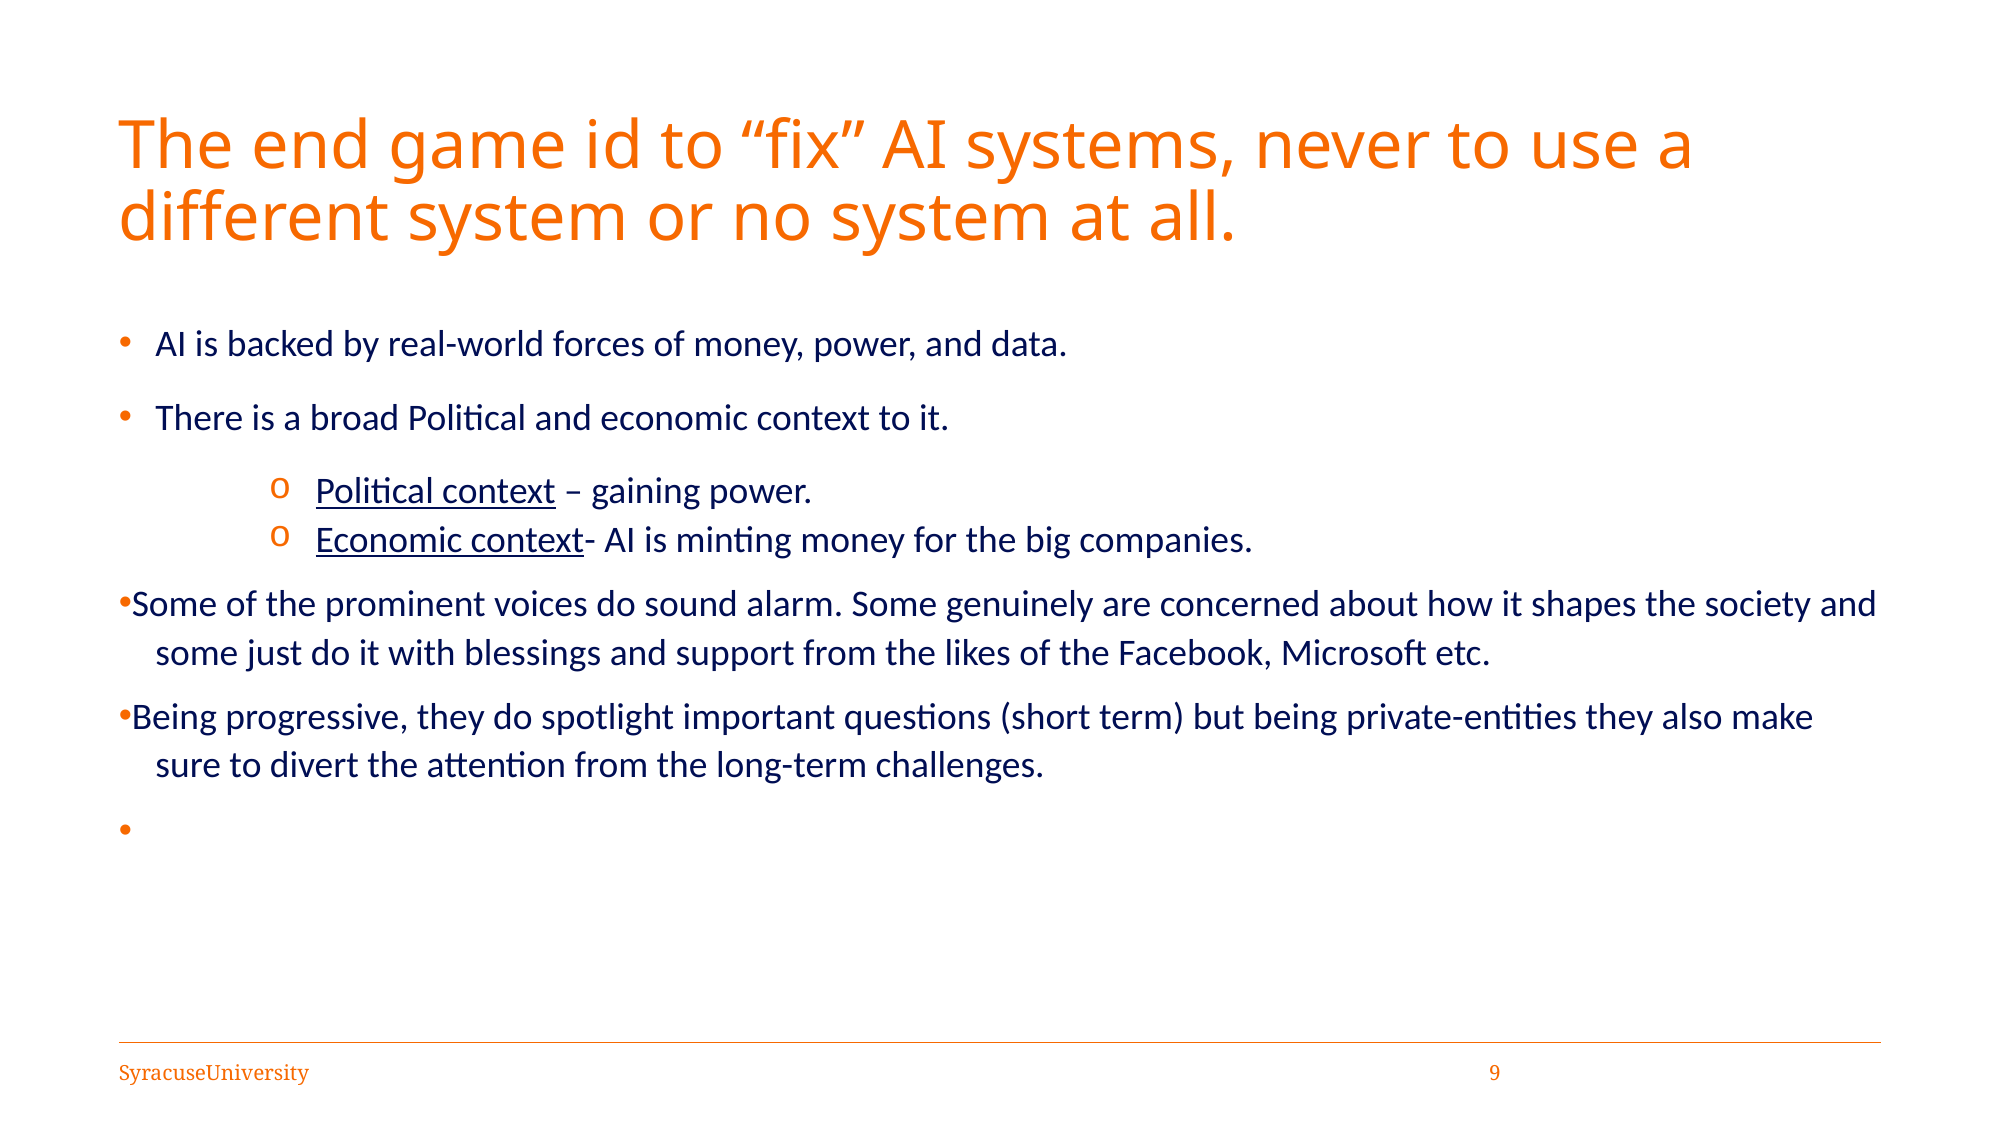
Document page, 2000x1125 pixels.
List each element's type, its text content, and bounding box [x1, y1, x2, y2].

list AI is backed by real-world forces of money, power, and data. There is a broad Political and economic context to it. Political context – gaining power. Economic context- AI is minting money for the big companies. Some of the prominent voices do sound alarm. Some genuinely are concerned about how it shapes the society and some just do it with blessings and support from the likes of the Facebook, Microsoft etc. Being progressive, they do spotlight important questions (short term) but being private-entities they also make sure to divert the attention from the long-term challenges. [118, 314, 1882, 982]
title The end game id to “fix” AI systems, never to use a different system or no system at all. [118, 110, 1882, 173]
